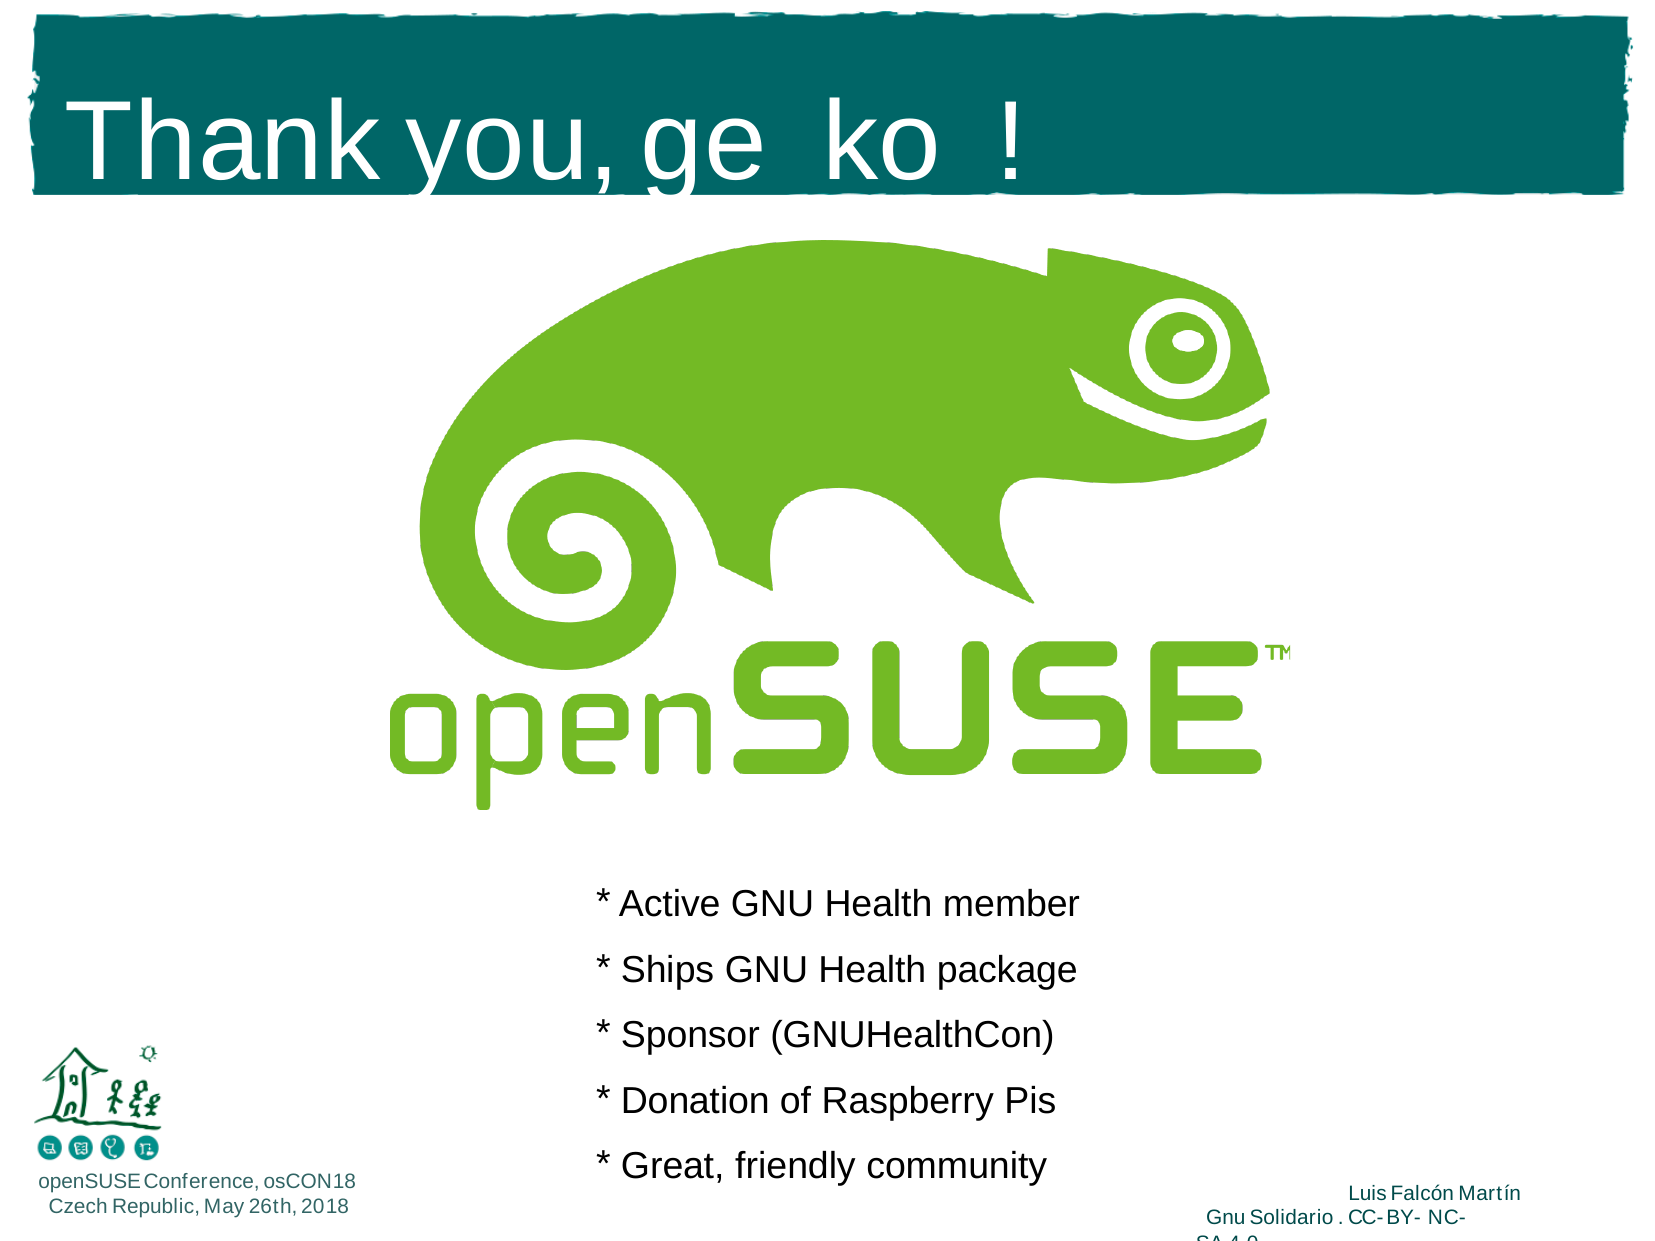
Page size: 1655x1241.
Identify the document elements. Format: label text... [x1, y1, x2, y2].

text_box Thankyou,geko! [62, 67, 1112, 184]
text_box openSUSEConference,osCON18 CzechRepublic,May26th,2018 [36, 1167, 361, 1218]
text_box LuisFalcónMartín GnuSolidario.CC-BY-NC-SA4.0 [1193, 1179, 1531, 1230]
text_box Active GNU Health member Ships GNU Health package Sponsor (GNUHealthCon) Donation of Raspberry Pis Great, friendly community [591, 879, 1081, 1184]
text_box [390, 240, 1290, 810]
